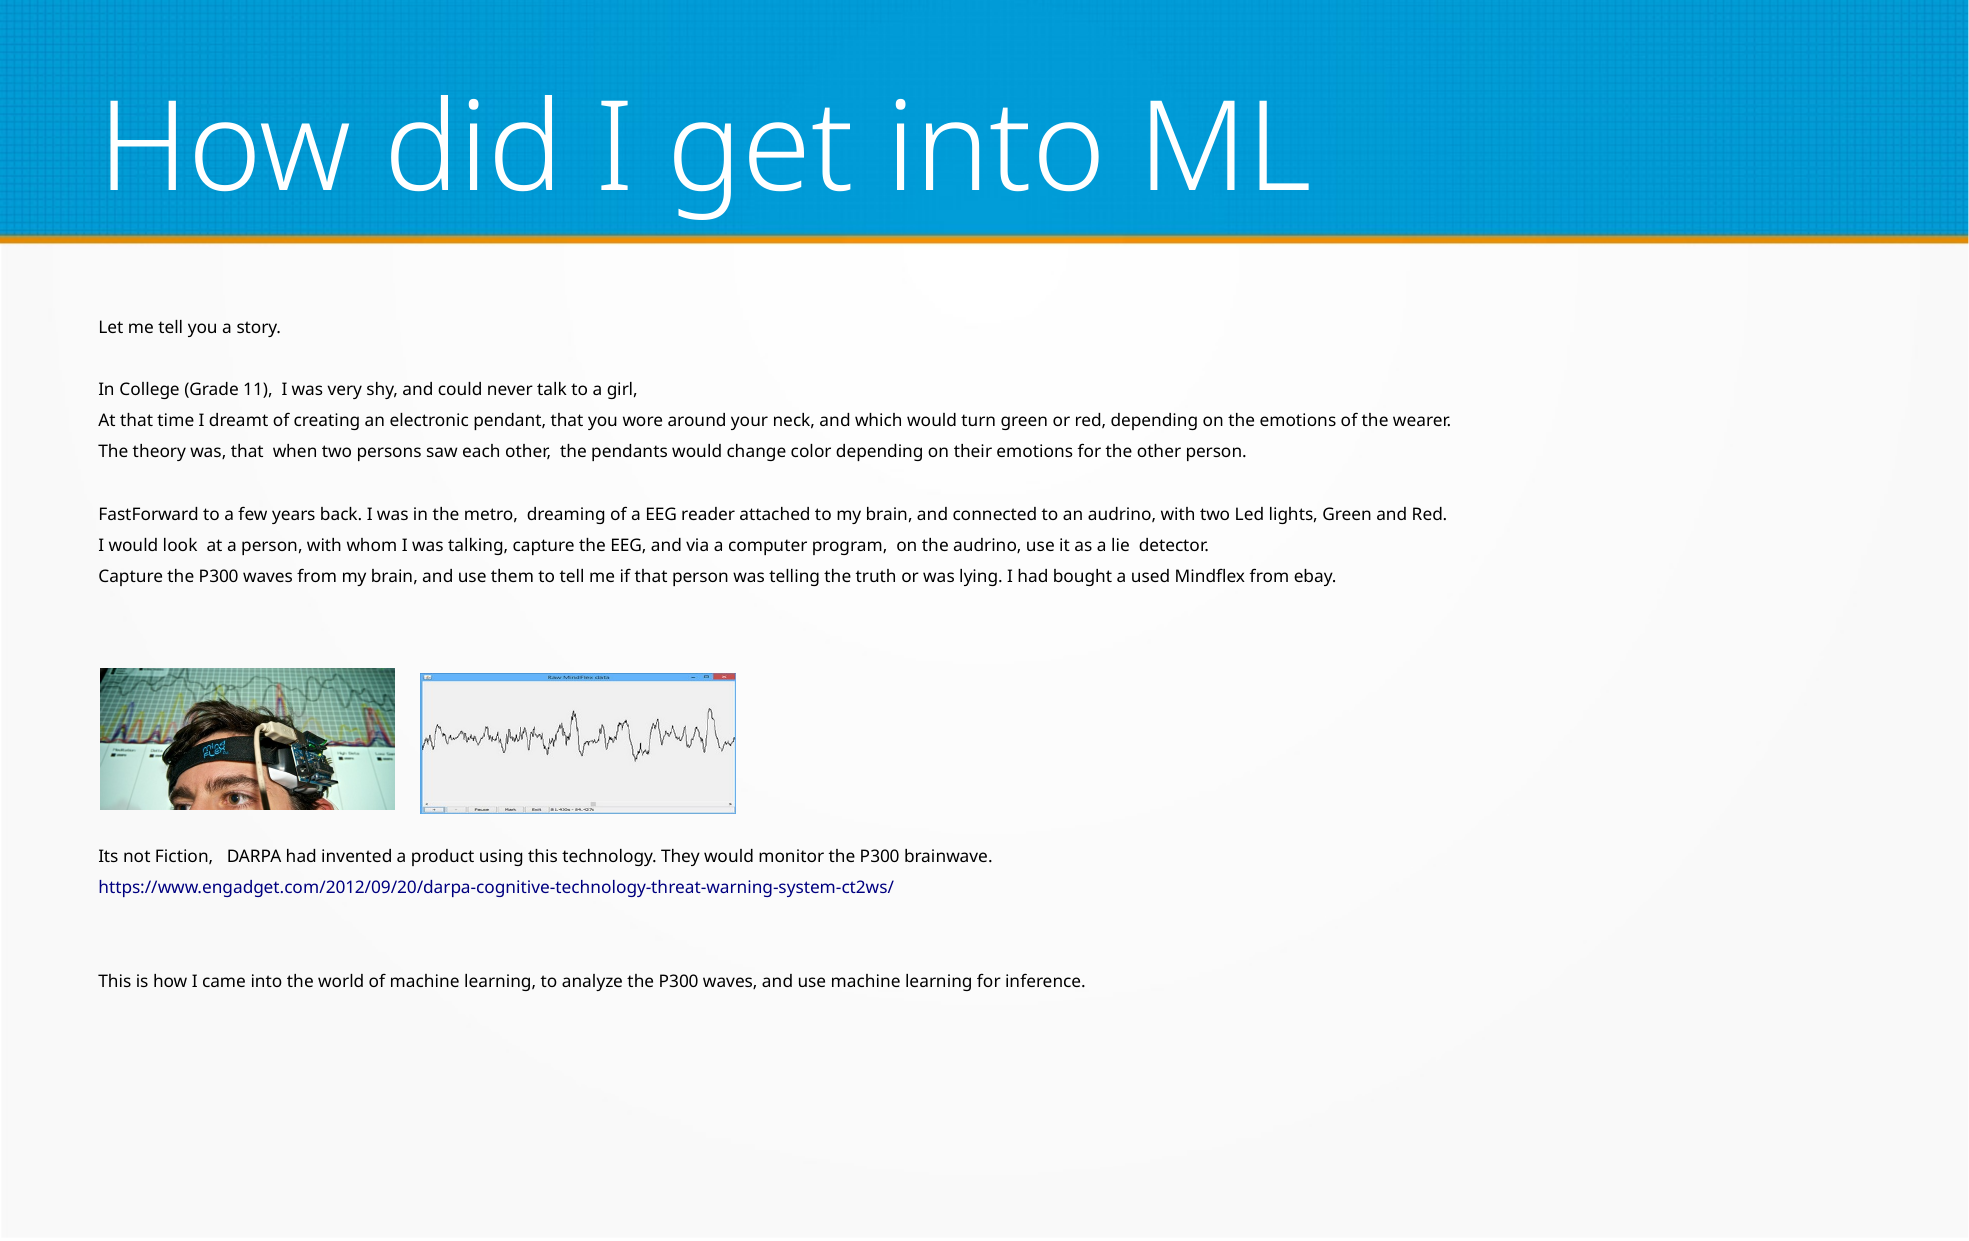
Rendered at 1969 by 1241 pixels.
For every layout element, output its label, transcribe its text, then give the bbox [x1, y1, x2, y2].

title How did I get into ML [98, 19, 1870, 227]
list Let me tell you a story. In College (Grade 11), I was very shy, and could never talk to a girl, At that time I dreamt of creating an electronic pendant, that you wore around your neck, and which would turn green or red, depending on the emotions of the wearer. The theory was, that when two persons saw each other, the pendants would change color depending on their emotions for the other person. FastForward to a few years back. I was in the metro, dreaming of a EEG reader attached to my brain, and connected to an audrino, with two Led lights, Green and Red. I would look at a person, with whom I was talking, capture the EEG, and via a computer program, on the audrino, use it as a lie detector. Capture the P300 waves from my brain, and use them to tell me if that person was telling the truth or was lying. I had bought a used Mindflex from ebay. Its not Fiction, DARPA had invented a product using this technology. They would monitor the P300 brainwave. https://www.engadget.com/2012/09/20/darpa-cognitive-technology-threat-warning-system-ct2ws/ This is how I came into the world of machine learning, to analyze the P300 waves, and use machine learning for inference. [98, 315, 1861, 1081]
picture [0, 233, 1969, 1241]
